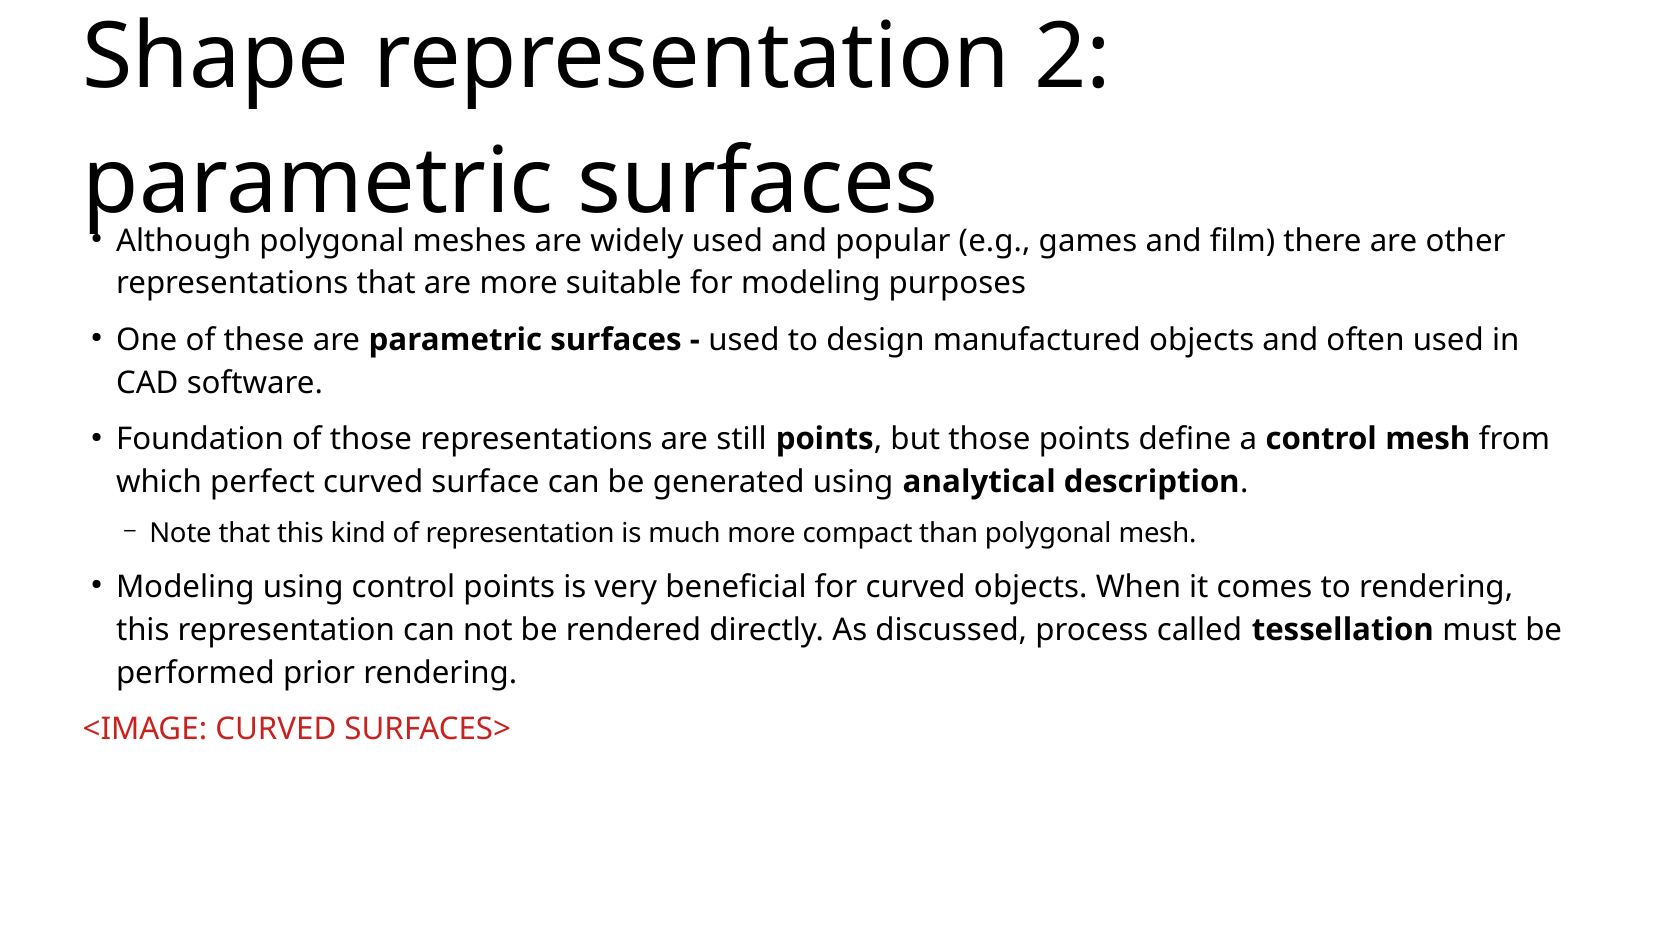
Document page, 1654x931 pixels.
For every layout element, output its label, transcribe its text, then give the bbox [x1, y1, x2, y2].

list Although polygonal meshes are widely used and popular (e.g., games and film) there are other representations that are more suitable for modeling purposes One of these are parametric surfaces - used to design manufactured objects and often used in CAD software. Foundation of those representations are still points, but those points define a control mesh from which perfect curved surface can be generated using analytical description. Note that this kind of representation is much more compact than polygonal mesh. Modeling using control points is very beneficial for curved objects. When it comes to rendering, this representation can not be rendered directly. As discussed, process called tessellation must be performed prior rendering. <IMAGE: CURVED SURFACES> [82, 217, 1571, 758]
title Shape representation 2: parametric surfaces [82, 37, 1571, 193]
